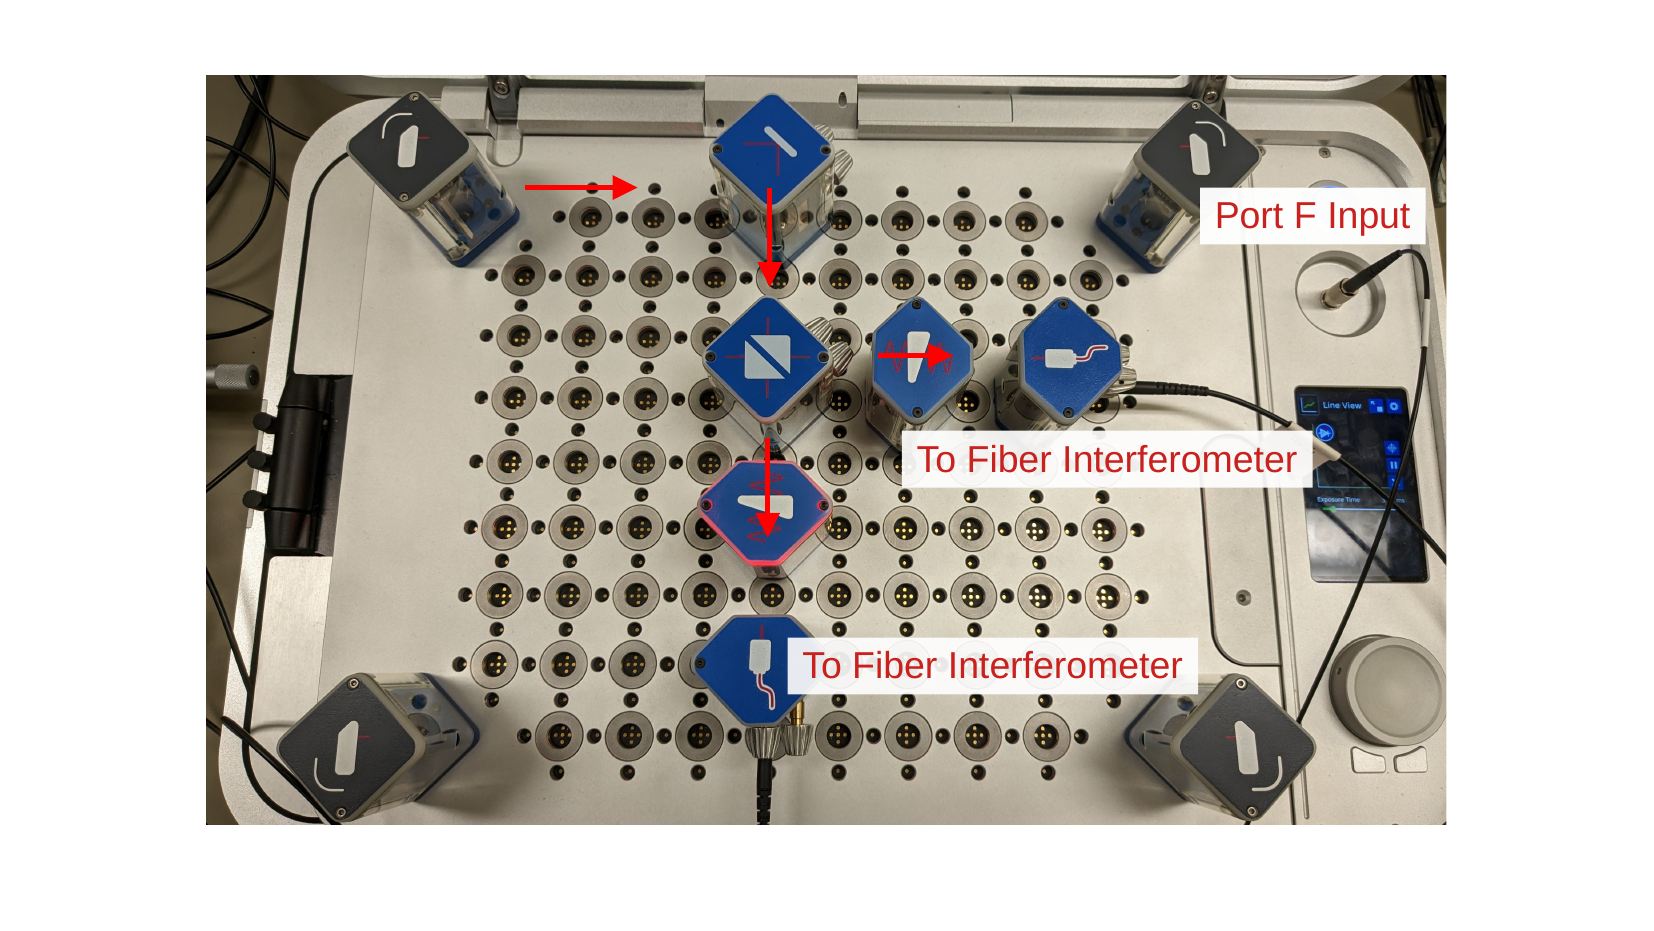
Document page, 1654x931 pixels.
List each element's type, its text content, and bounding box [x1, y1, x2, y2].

picture [206, 75, 1447, 825]
text_box Port F Input [1200, 187, 1426, 245]
text_box To Fiber Interferometer [787, 637, 1199, 695]
text_box To Fiber Interferometer [901, 430, 1313, 488]
